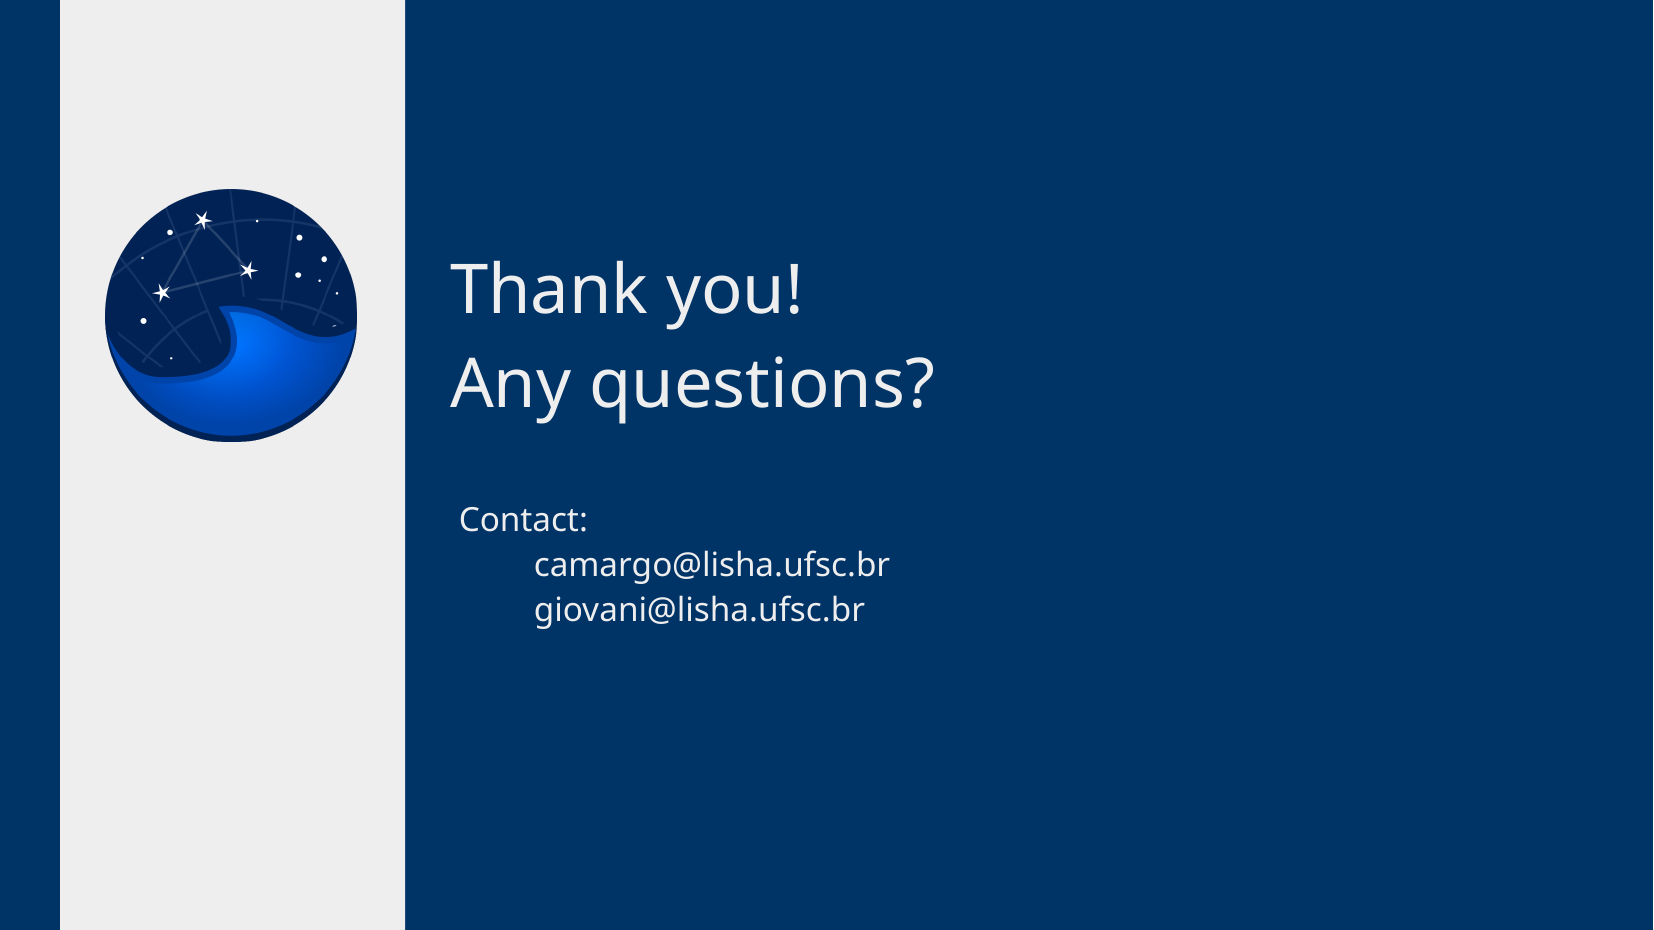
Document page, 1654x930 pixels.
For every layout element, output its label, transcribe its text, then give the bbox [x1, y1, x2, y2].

text_box [0, 0, 1653, 930]
text_box Contact: camargo@lisha.ufsc.br giovani@lisha.ufsc.br [444, 488, 1600, 640]
title Thank you! Any questions? [450, 187, 1653, 480]
picture [105, 189, 357, 442]
